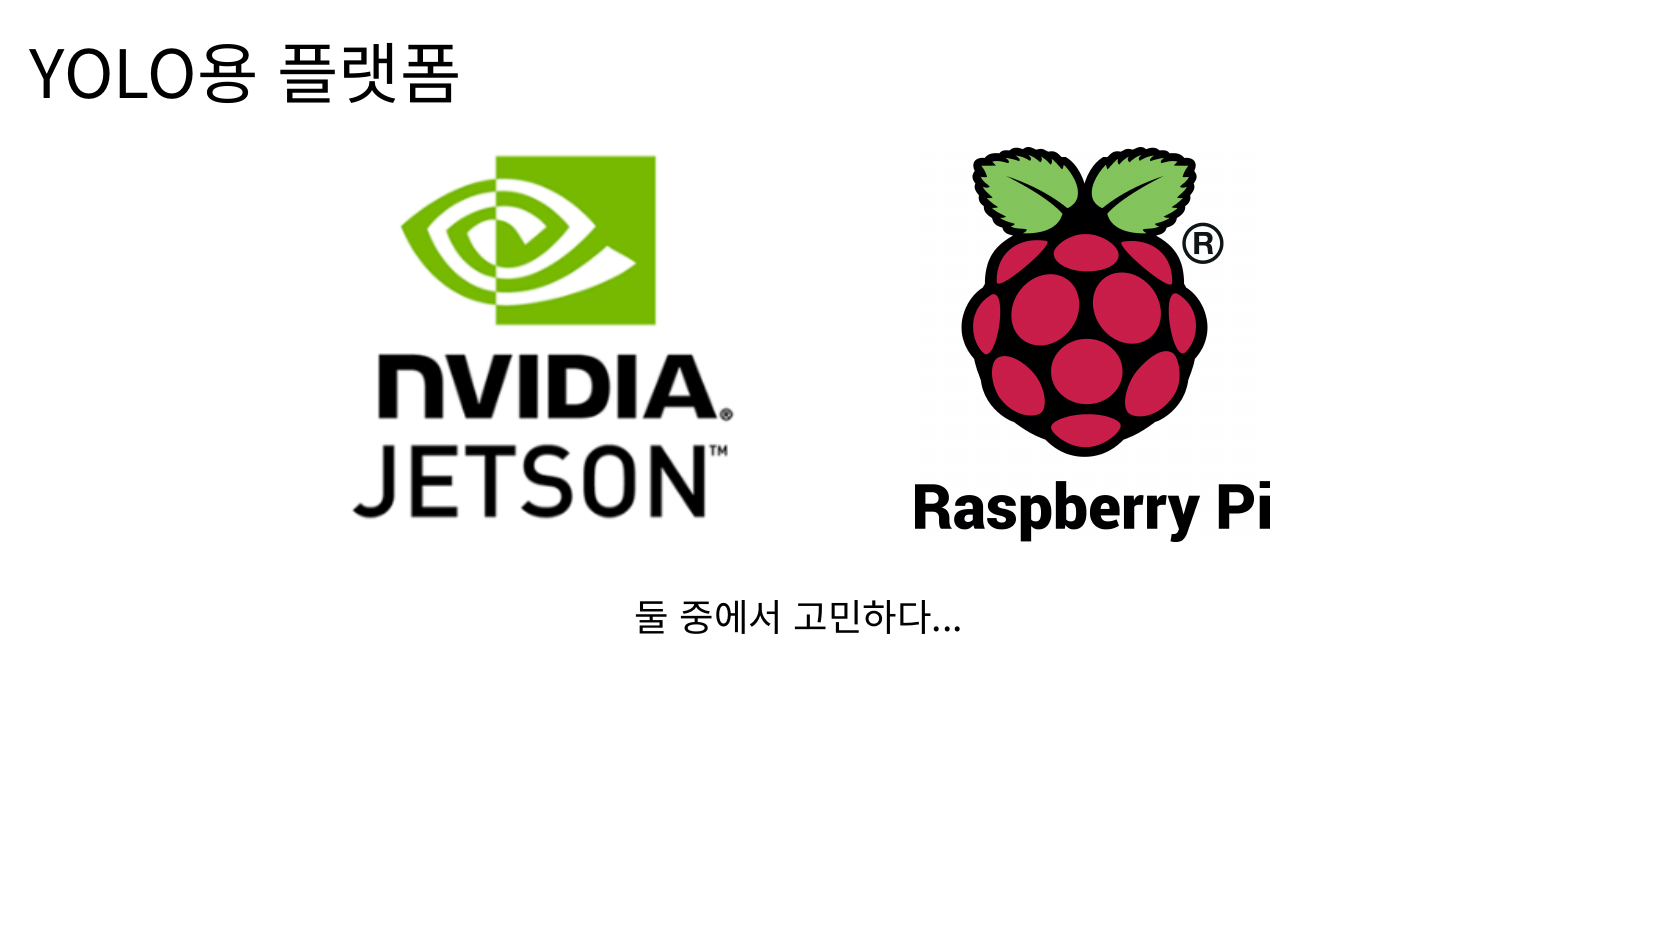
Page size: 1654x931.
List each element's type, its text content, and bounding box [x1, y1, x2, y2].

picture [336, 147, 739, 548]
picture [915, 147, 1270, 542]
title YOLO용 플랫폼 [29, 0, 562, 216]
text_box 둘 중에서 고민하다... [620, 580, 979, 650]
